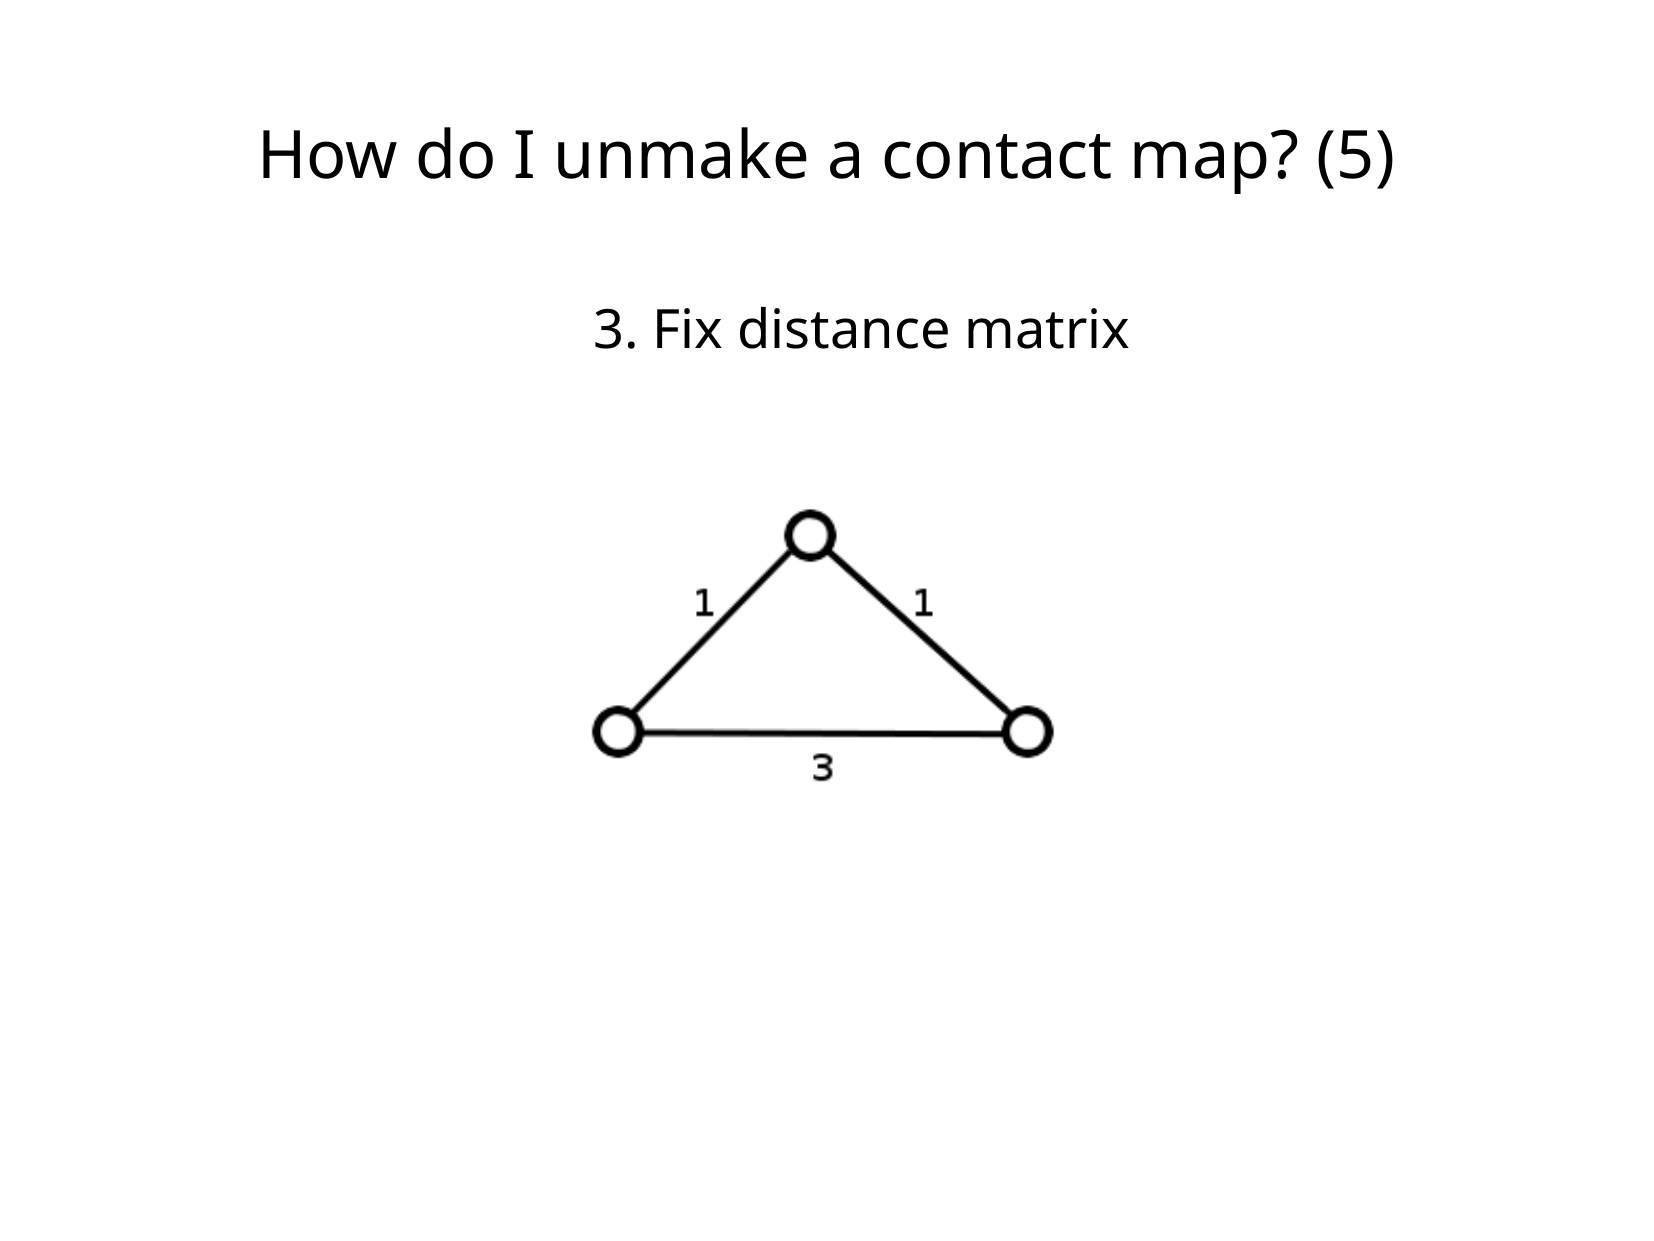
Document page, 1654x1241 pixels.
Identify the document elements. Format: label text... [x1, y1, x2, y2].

picture [576, 485, 1075, 821]
title How do I unmake a contact map? (5) [82, 49, 1571, 257]
list 3. Fix distance matrix [82, 290, 1571, 1010]
